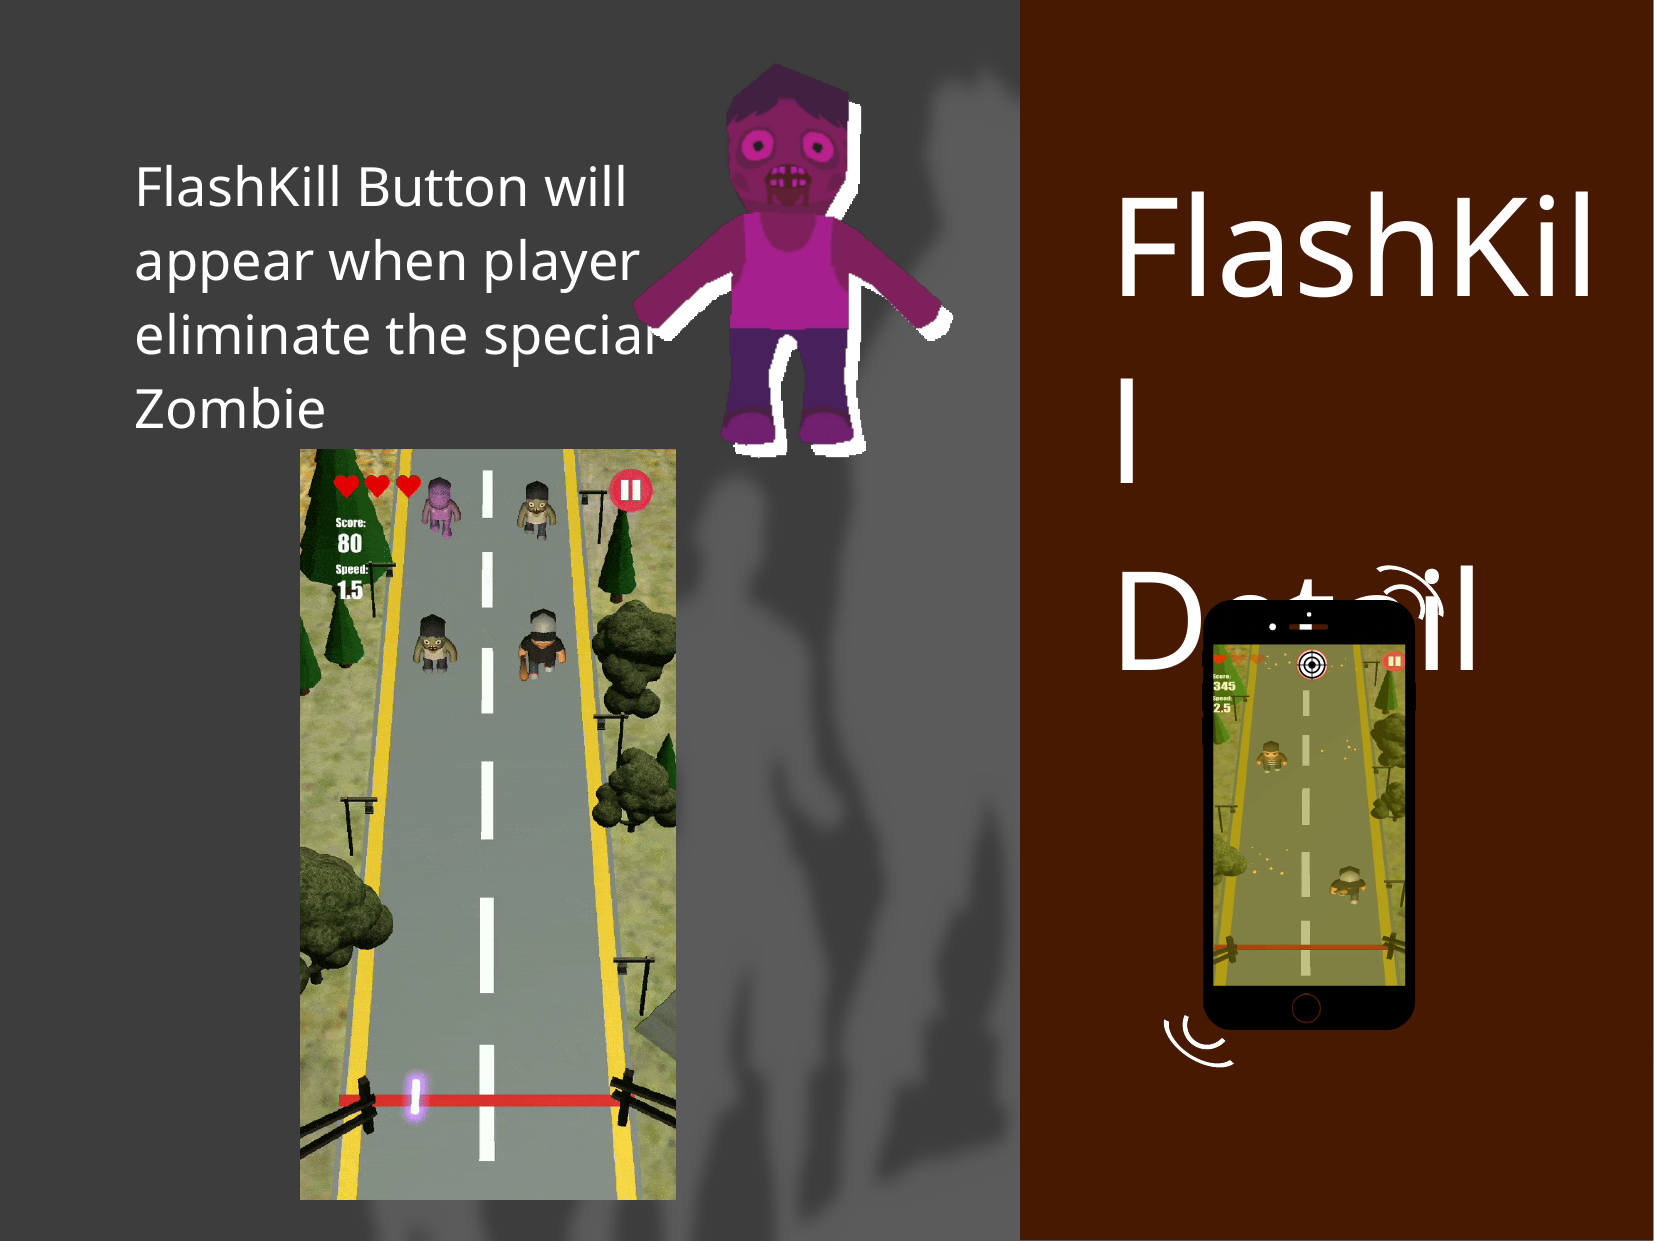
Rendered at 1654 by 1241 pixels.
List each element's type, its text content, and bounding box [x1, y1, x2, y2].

text_box FlashKill Button will appear when player eliminate the special Zombie [120, 141, 578, 418]
text_box FlashKill Detail [1095, 141, 1621, 661]
picture [0, 0, 1020, 1241]
text_box [1020, 0, 1654, 1241]
picture [1202, 600, 1416, 1030]
